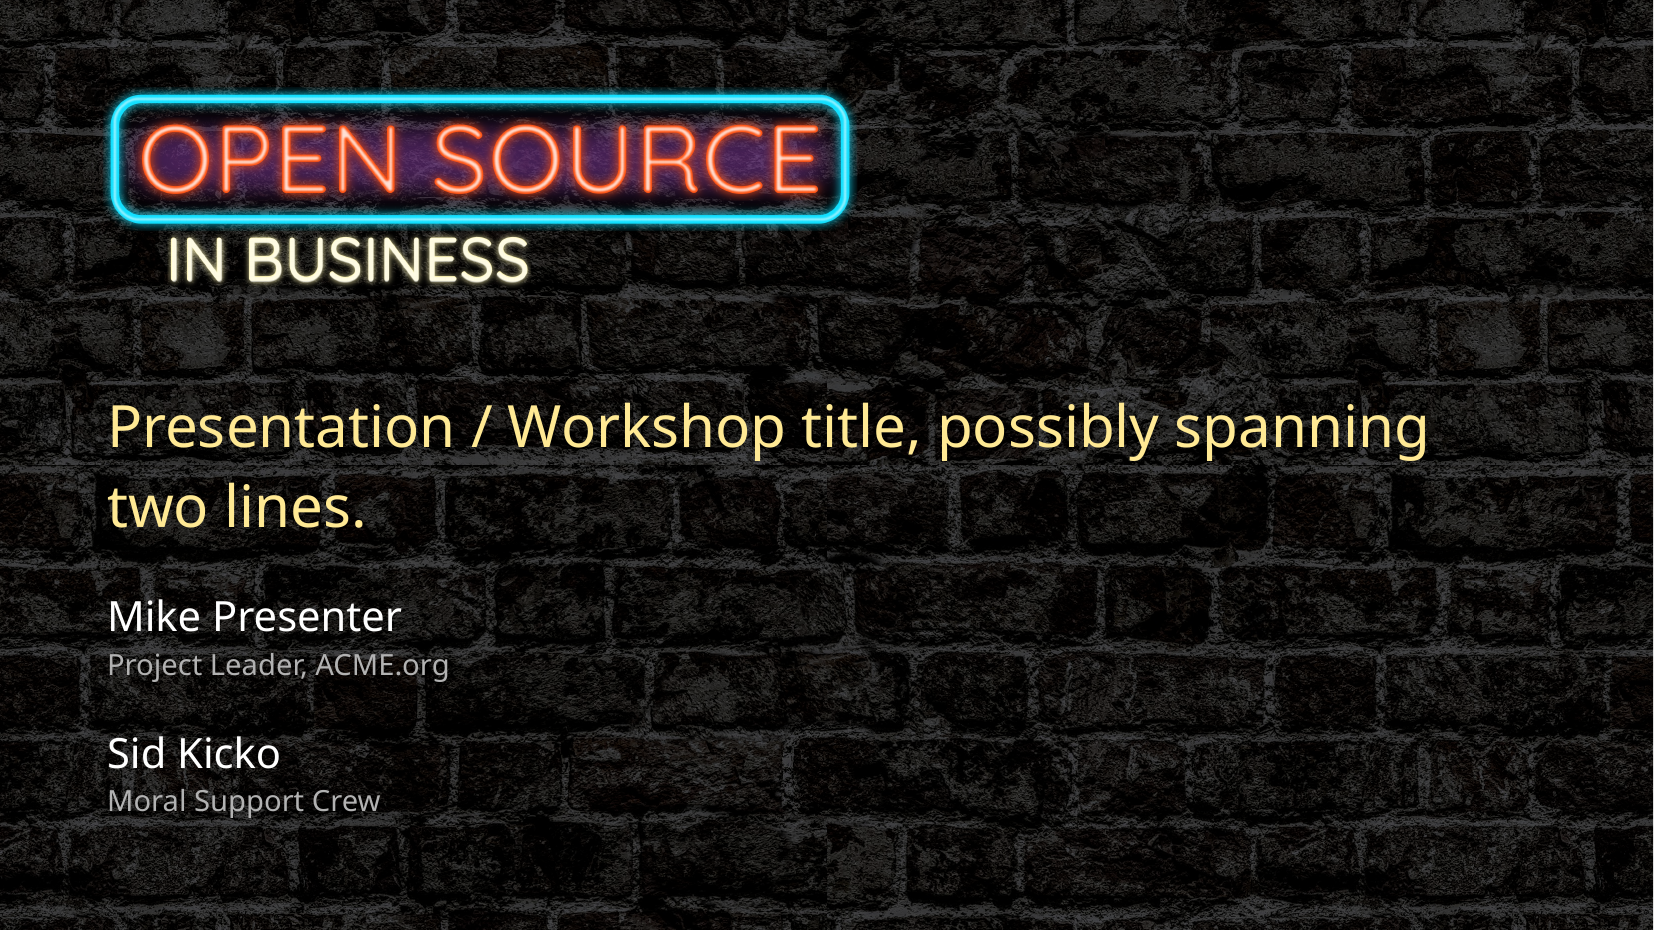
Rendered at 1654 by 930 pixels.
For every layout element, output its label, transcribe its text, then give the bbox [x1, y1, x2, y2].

picture [0, 0, 1654, 930]
subtitle Mike Presenter Project Leader, ACME.org Sid Kicko Moral Support Crew [107, 587, 1544, 892]
title Presentation / Workshop title, possibly spanning two lines. [107, 385, 1546, 545]
